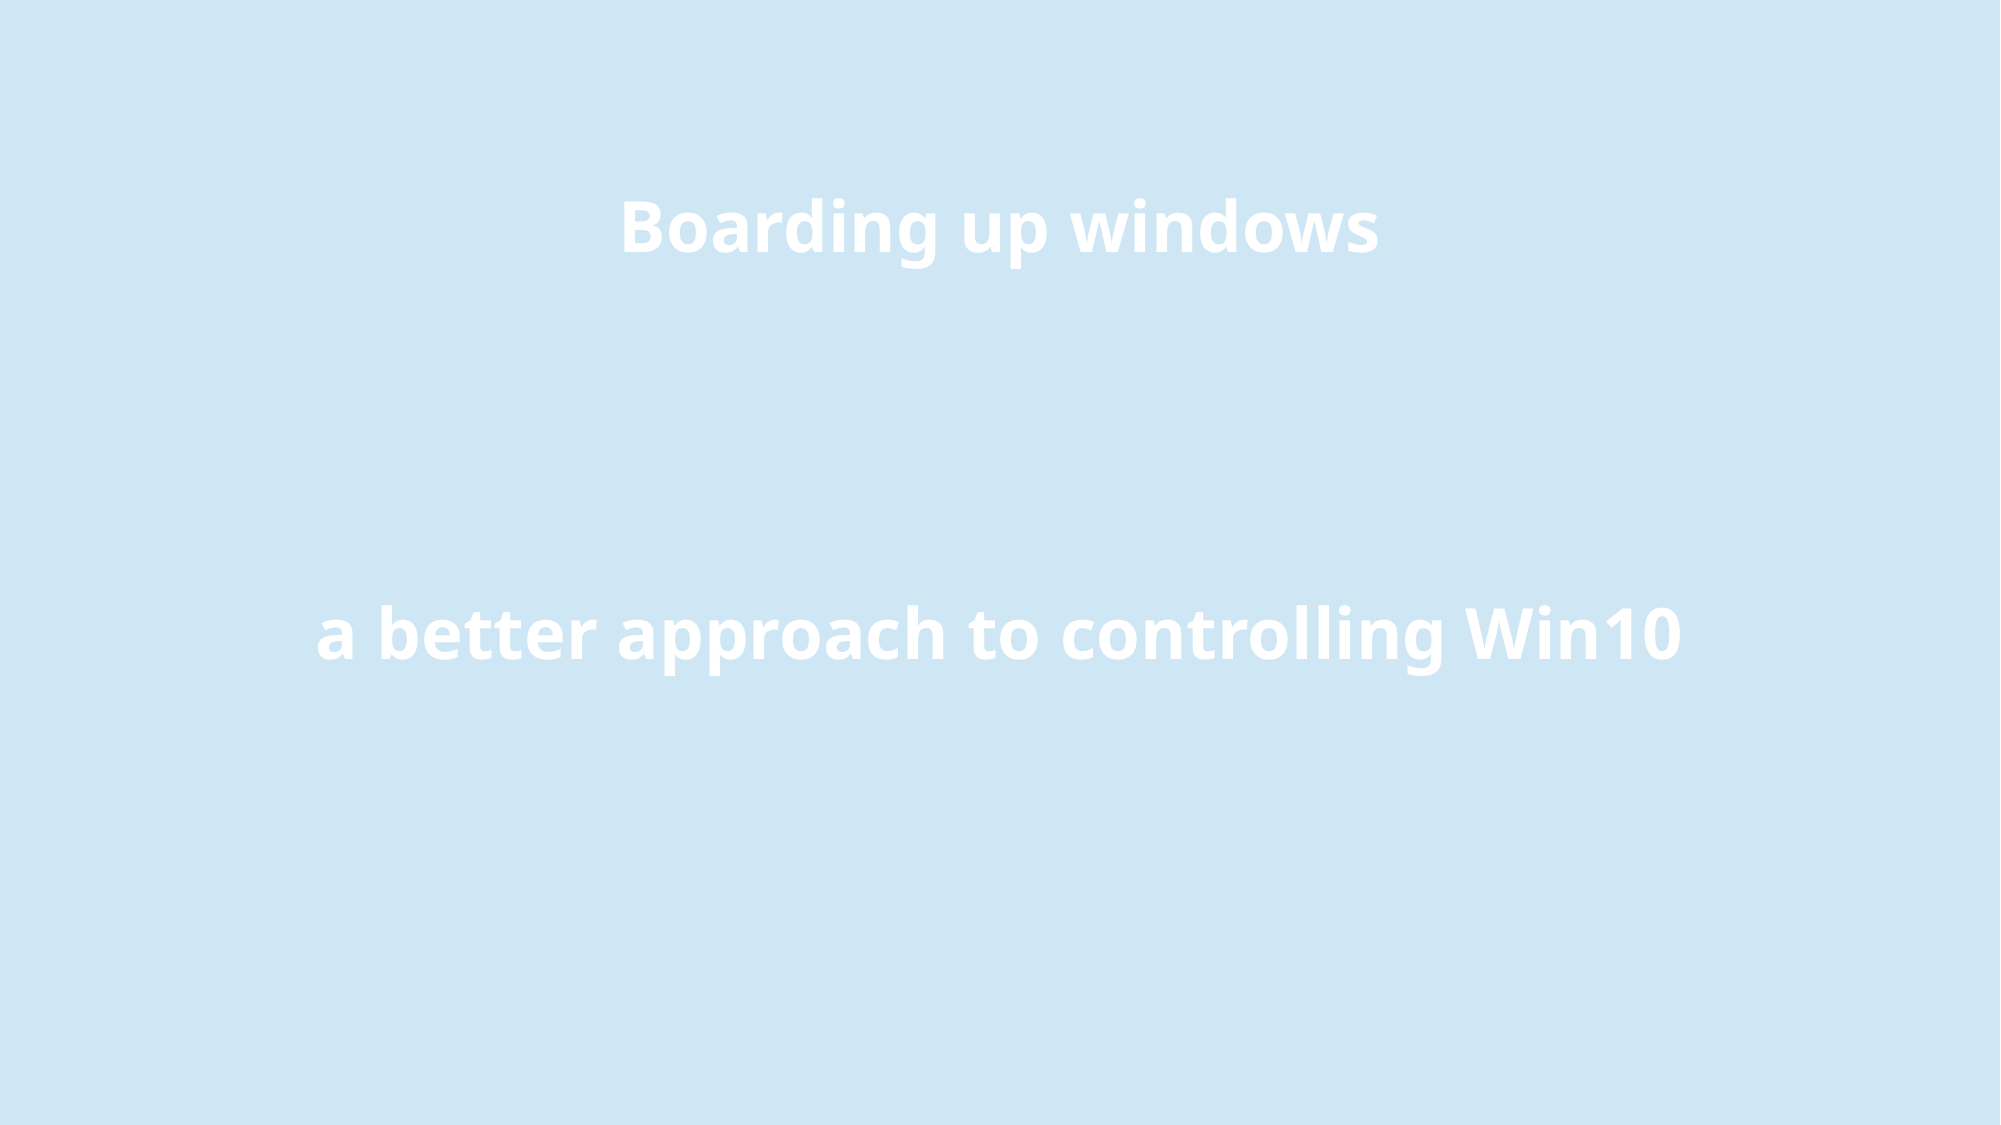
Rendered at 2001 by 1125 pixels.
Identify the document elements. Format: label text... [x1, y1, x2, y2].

title Boarding up windows [261, 184, 1739, 576]
subtitle a better approach to controlling Win10 [261, 590, 1739, 863]
